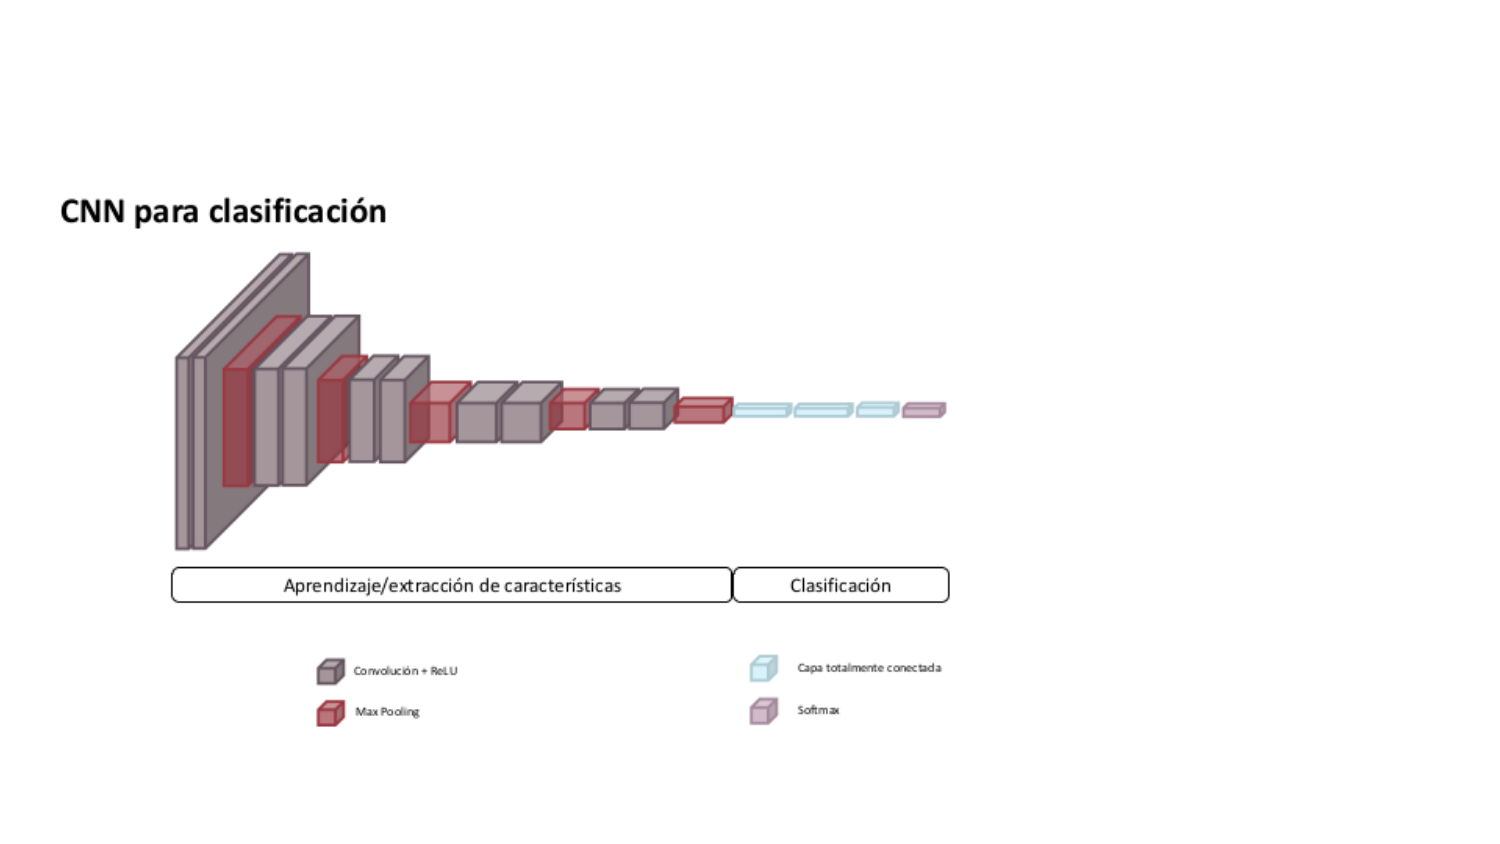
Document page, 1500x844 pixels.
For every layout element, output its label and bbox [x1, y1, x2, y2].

picture [51, 188, 1014, 730]
